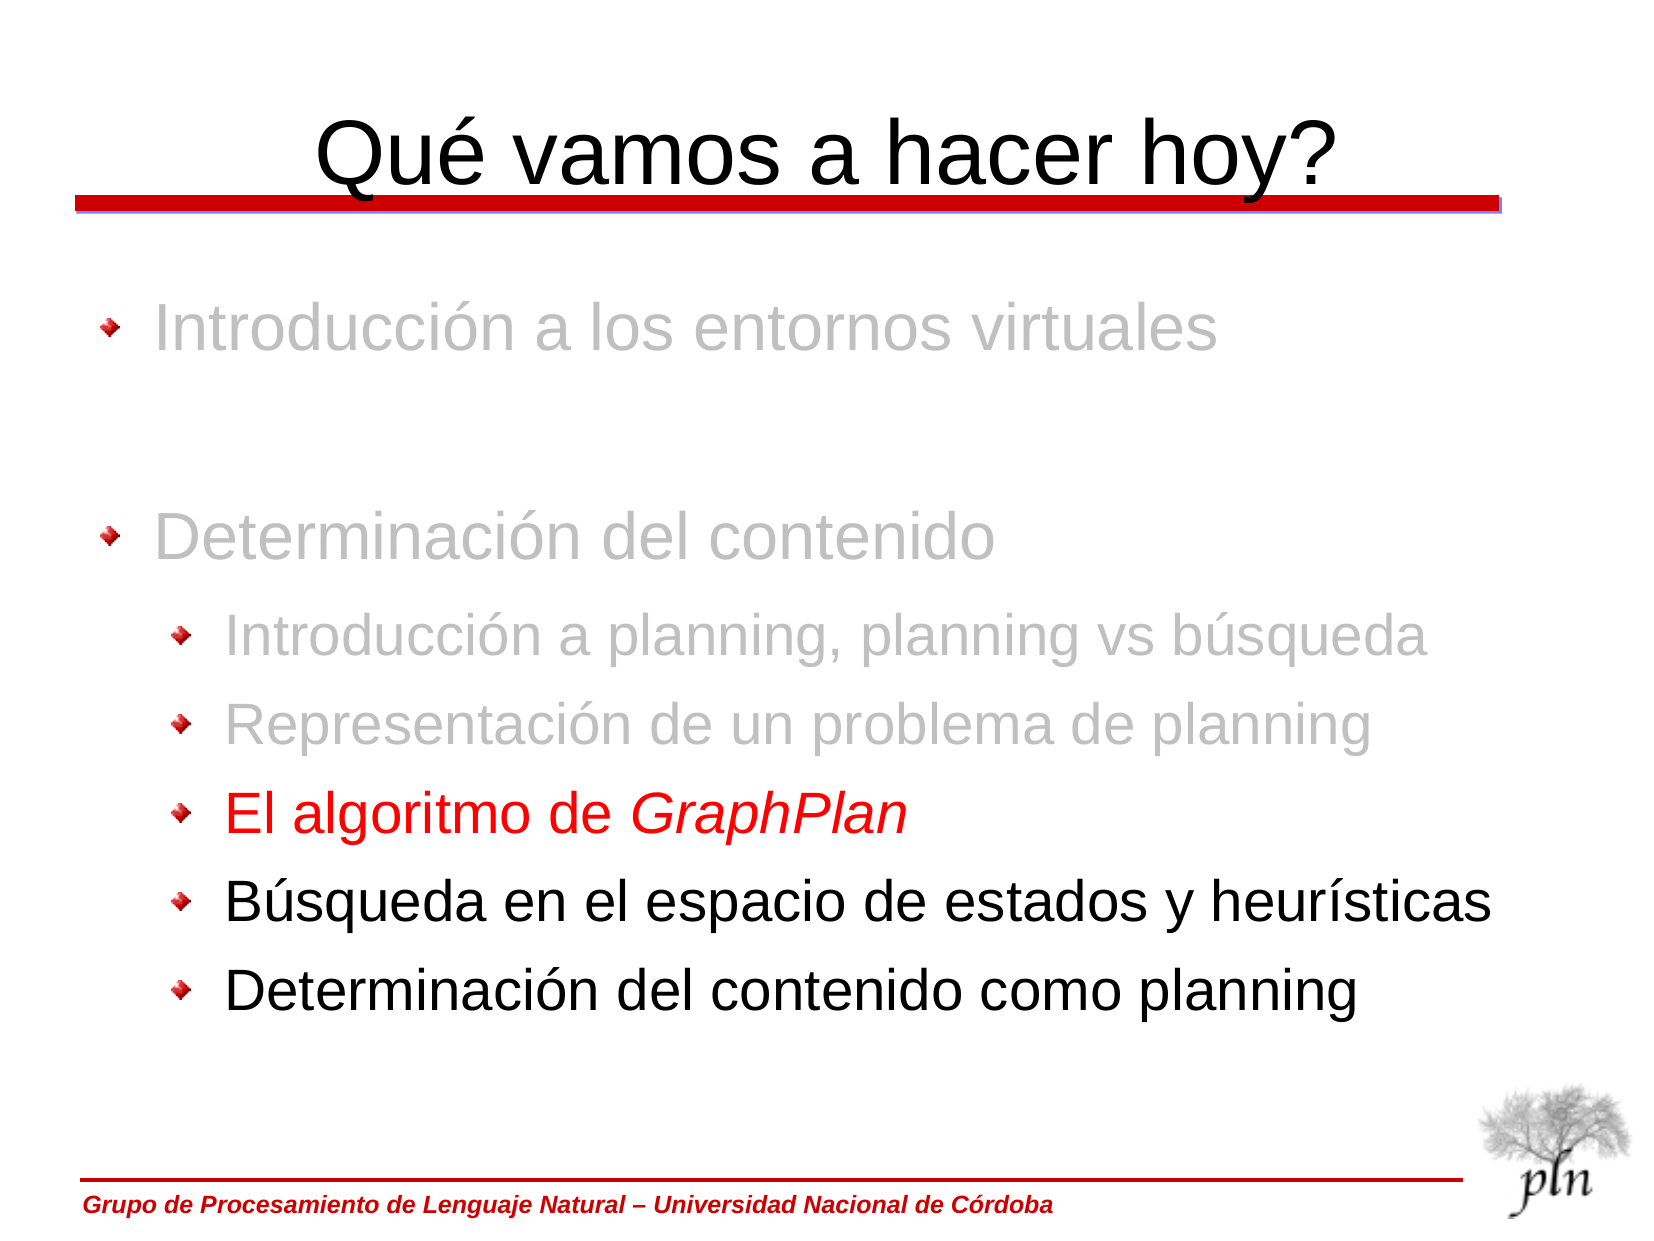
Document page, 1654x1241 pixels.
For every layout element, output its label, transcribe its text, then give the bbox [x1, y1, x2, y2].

list Introducción a los entornos virtuales Determinación del contenido Introducción a planning, planning vs búsqueda Representación de un problema de planning El algoritmo de GraphPlan Búsqueda en el espacio de estados y heurísticas Determinación del contenido como planning [82, 290, 1571, 1109]
picture [1477, 1083, 1635, 1219]
title Qué vamos a hacer hoy? [82, 49, 1571, 257]
